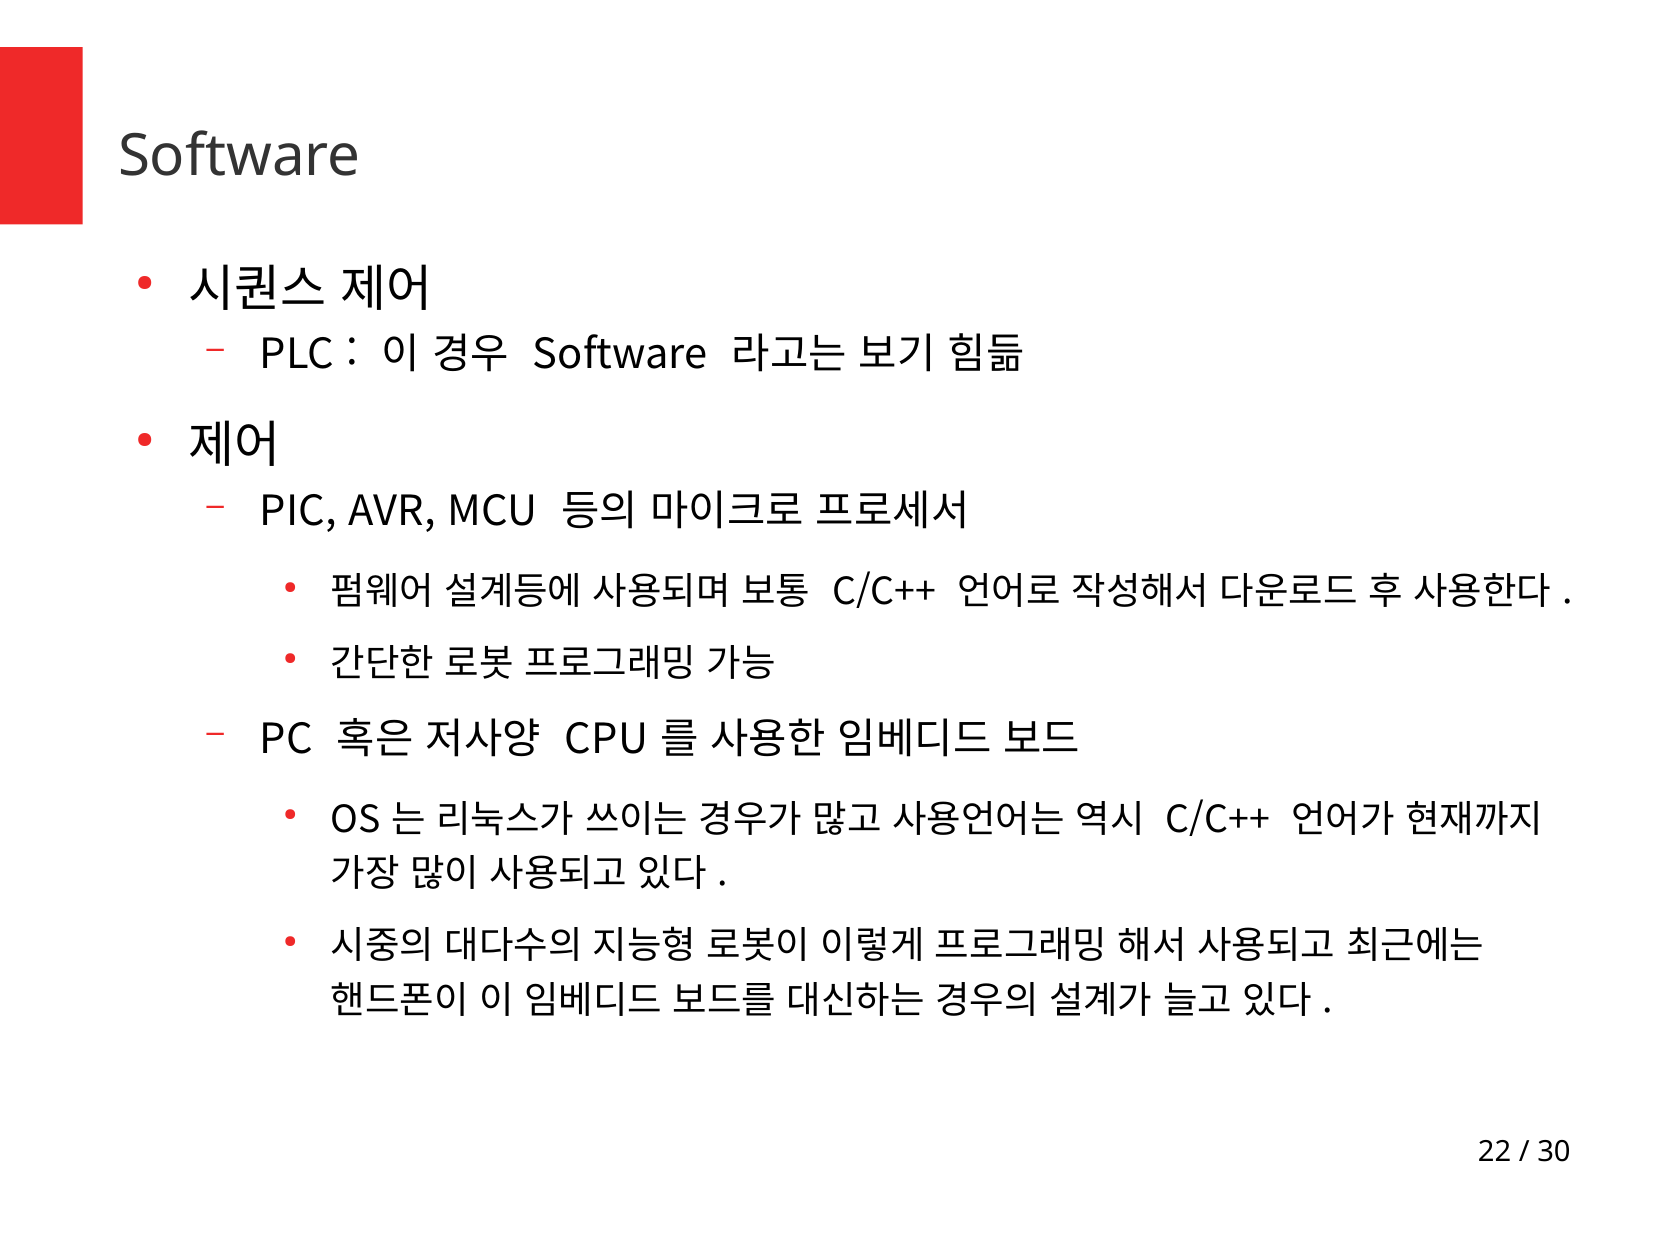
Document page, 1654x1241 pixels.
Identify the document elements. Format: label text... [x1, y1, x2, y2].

list 시퀀스 제어 PLC : 이 경우 Software 라고는 보기 힘듦 제어 PIC, AVR, MCU 등의 마이크로 프로세서 펌웨어 설계등에 사용되며 보통 C/C++ 언어로 작성해서 다운로드 후 사용한다. 간단한 로봇 프로그래밍 가능 PC 혹은 저사양 CPU를 사용한 임베디드 보드 OS는 리눅스가 쓰이는 경우가 많고 사용언어는 역시 C/C++ 언어가 현재까지 가장 많이 사용되고 있다. 시중의 대다수의 지능형 로봇이 이렇게 프로그래밍 해서 사용되고 최근에는 핸드폰이 이 임베디드 보드를 대신하는 경우의 설계가 늘고 있다. [118, 248, 1595, 1182]
title Software [118, 49, 1571, 257]
